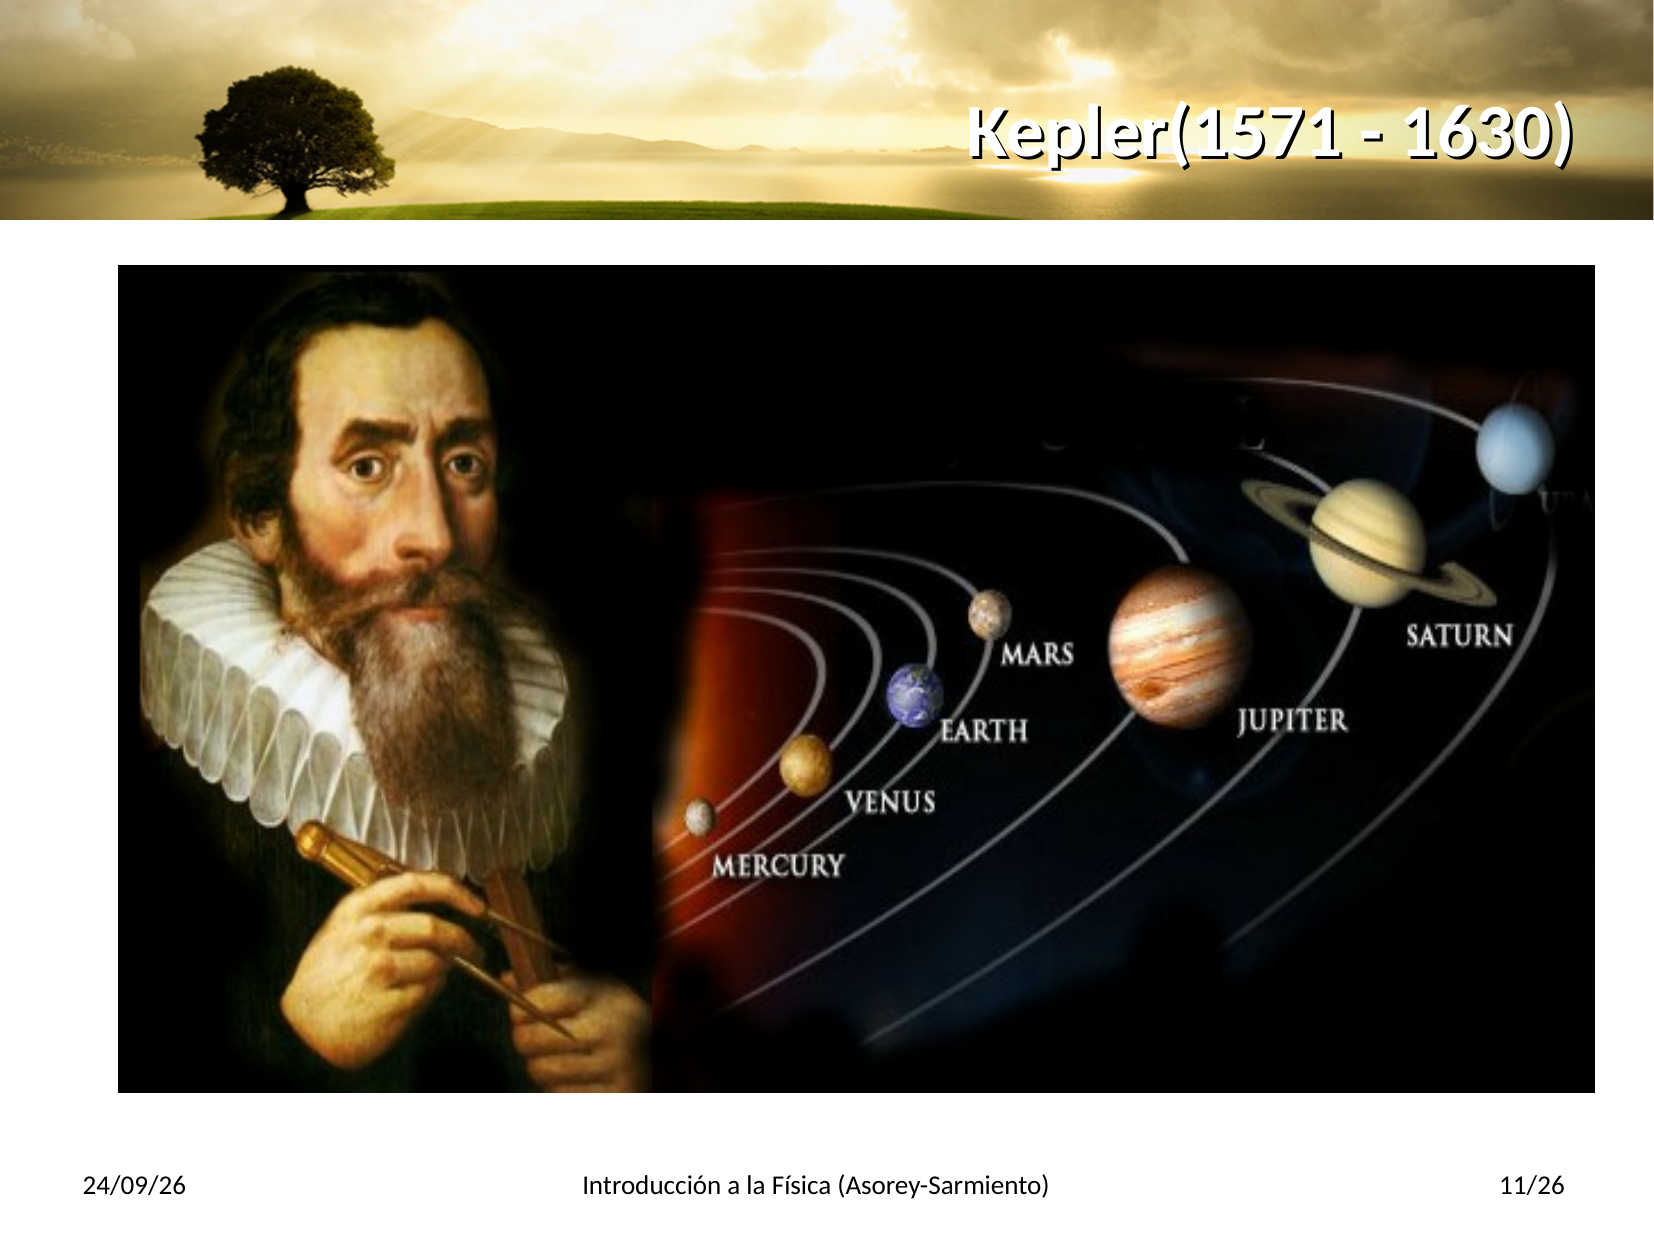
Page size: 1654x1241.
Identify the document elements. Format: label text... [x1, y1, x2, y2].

picture [118, 265, 1595, 1093]
picture [0, 0, 1654, 220]
title Kepler(1571 - 1630) [86, 49, 1576, 226]
